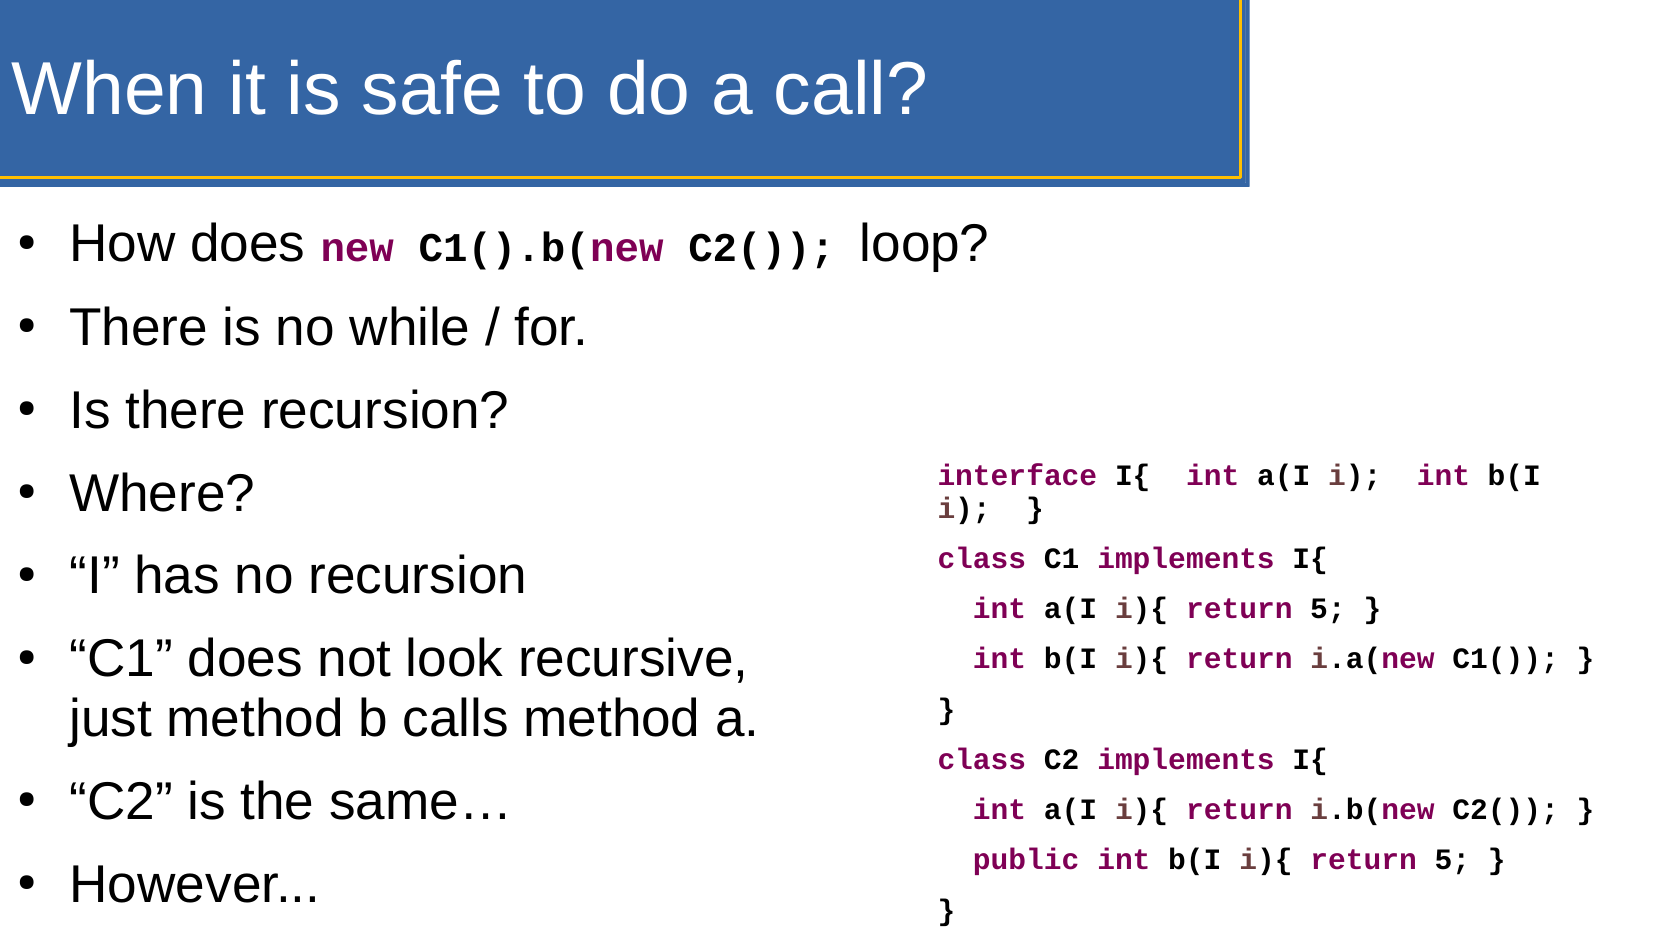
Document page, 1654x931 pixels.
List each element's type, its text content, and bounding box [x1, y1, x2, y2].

title When it is safe to do a call? [11, 14, 1164, 163]
list interface I{ int a(I i); int b(I i); } class C1 implements I{ int a(I i){ return 5; } int b(I i){ return i.a(new C1()); } } class C2 implements I{ int a(I i){ return i.b(new C2()); } public int b(I i){ return 5; } } [937, 400, 1654, 931]
list How does new C1().b(new C2()); loop? There is no while / for. Is there recursion? Where? “I” has no recursion “C1” does not look recursive, just method b calls method a. “C2” is the same… However... [0, 213, 1651, 919]
